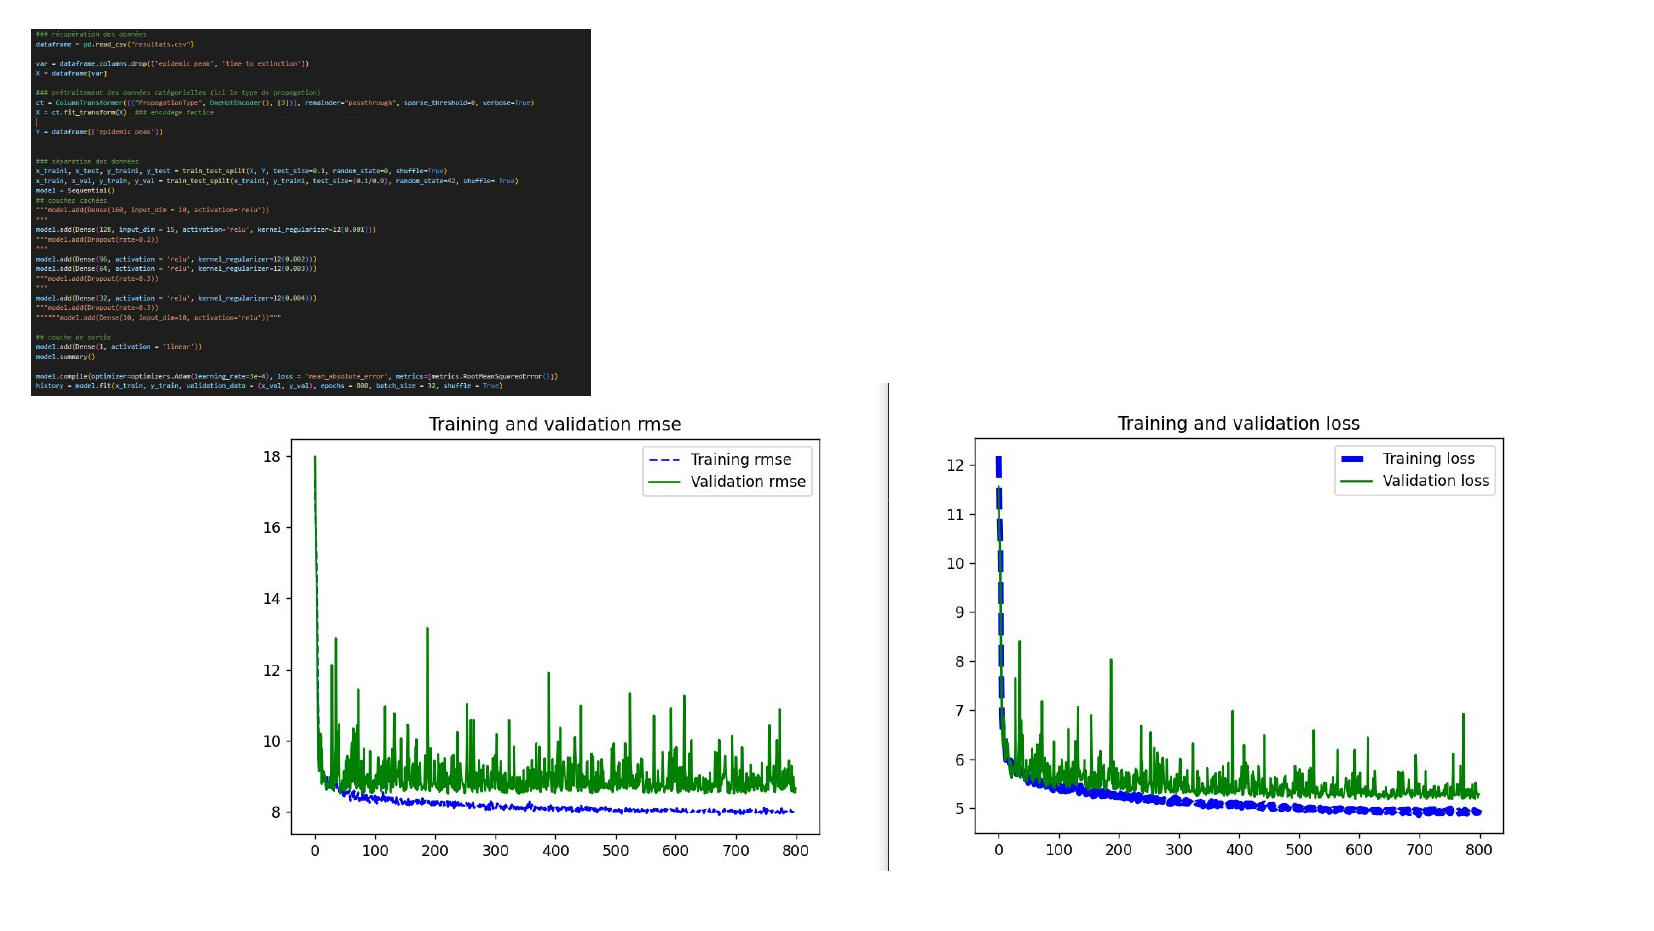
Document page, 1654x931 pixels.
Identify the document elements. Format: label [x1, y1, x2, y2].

picture [31, 29, 1564, 871]
